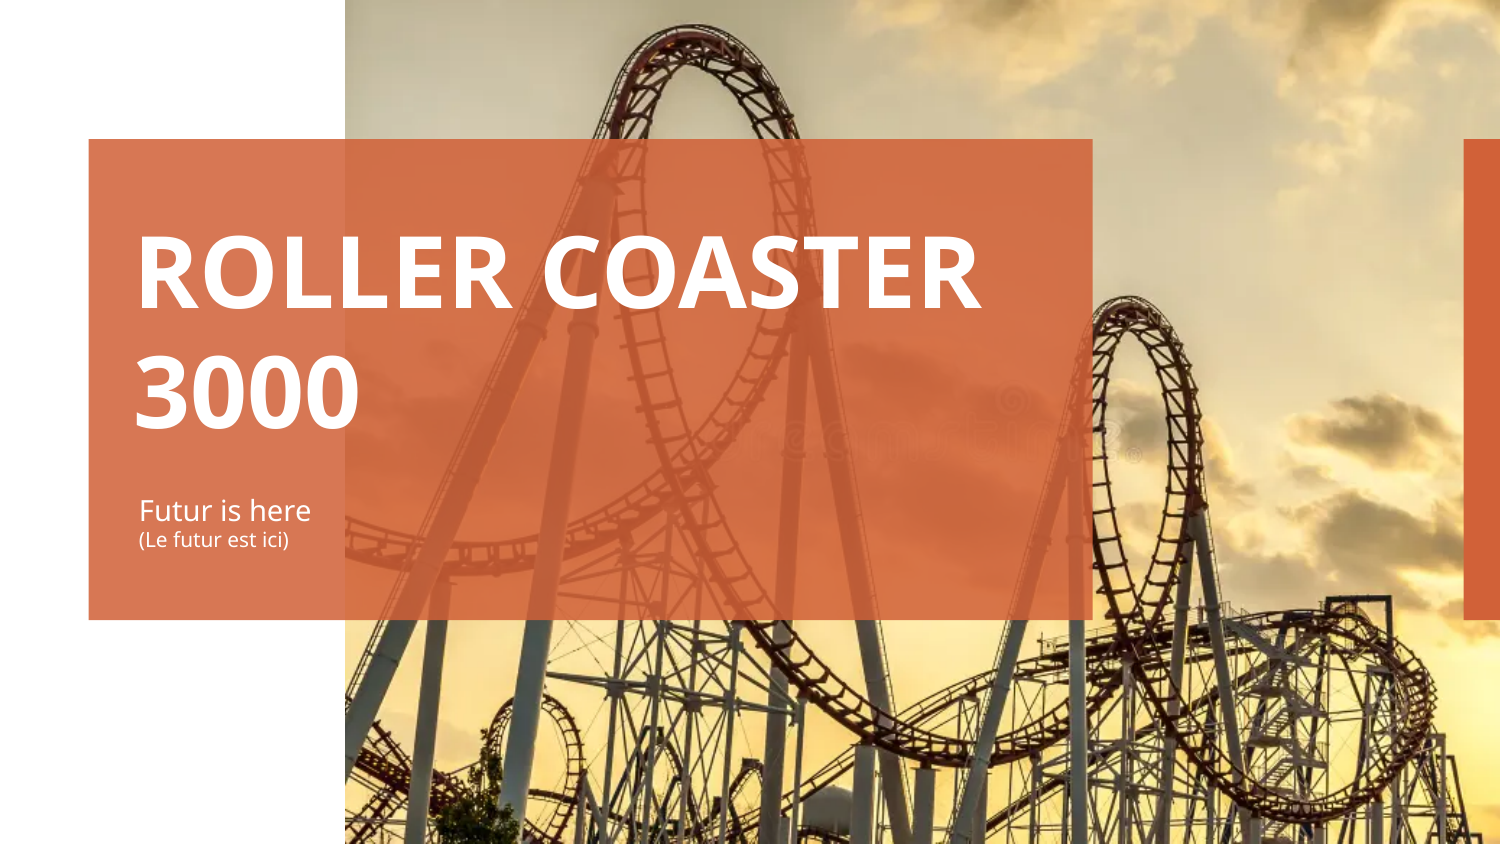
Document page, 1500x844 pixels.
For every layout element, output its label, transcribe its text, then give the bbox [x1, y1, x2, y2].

picture [345, 0, 1500, 844]
text_box [1463, 139, 1500, 621]
text_box [88, 139, 1093, 621]
subtitle Futur is here (Le futur est ici) [124, 464, 519, 567]
title ROLLER COASTER 3000 [118, 171, 1063, 464]
